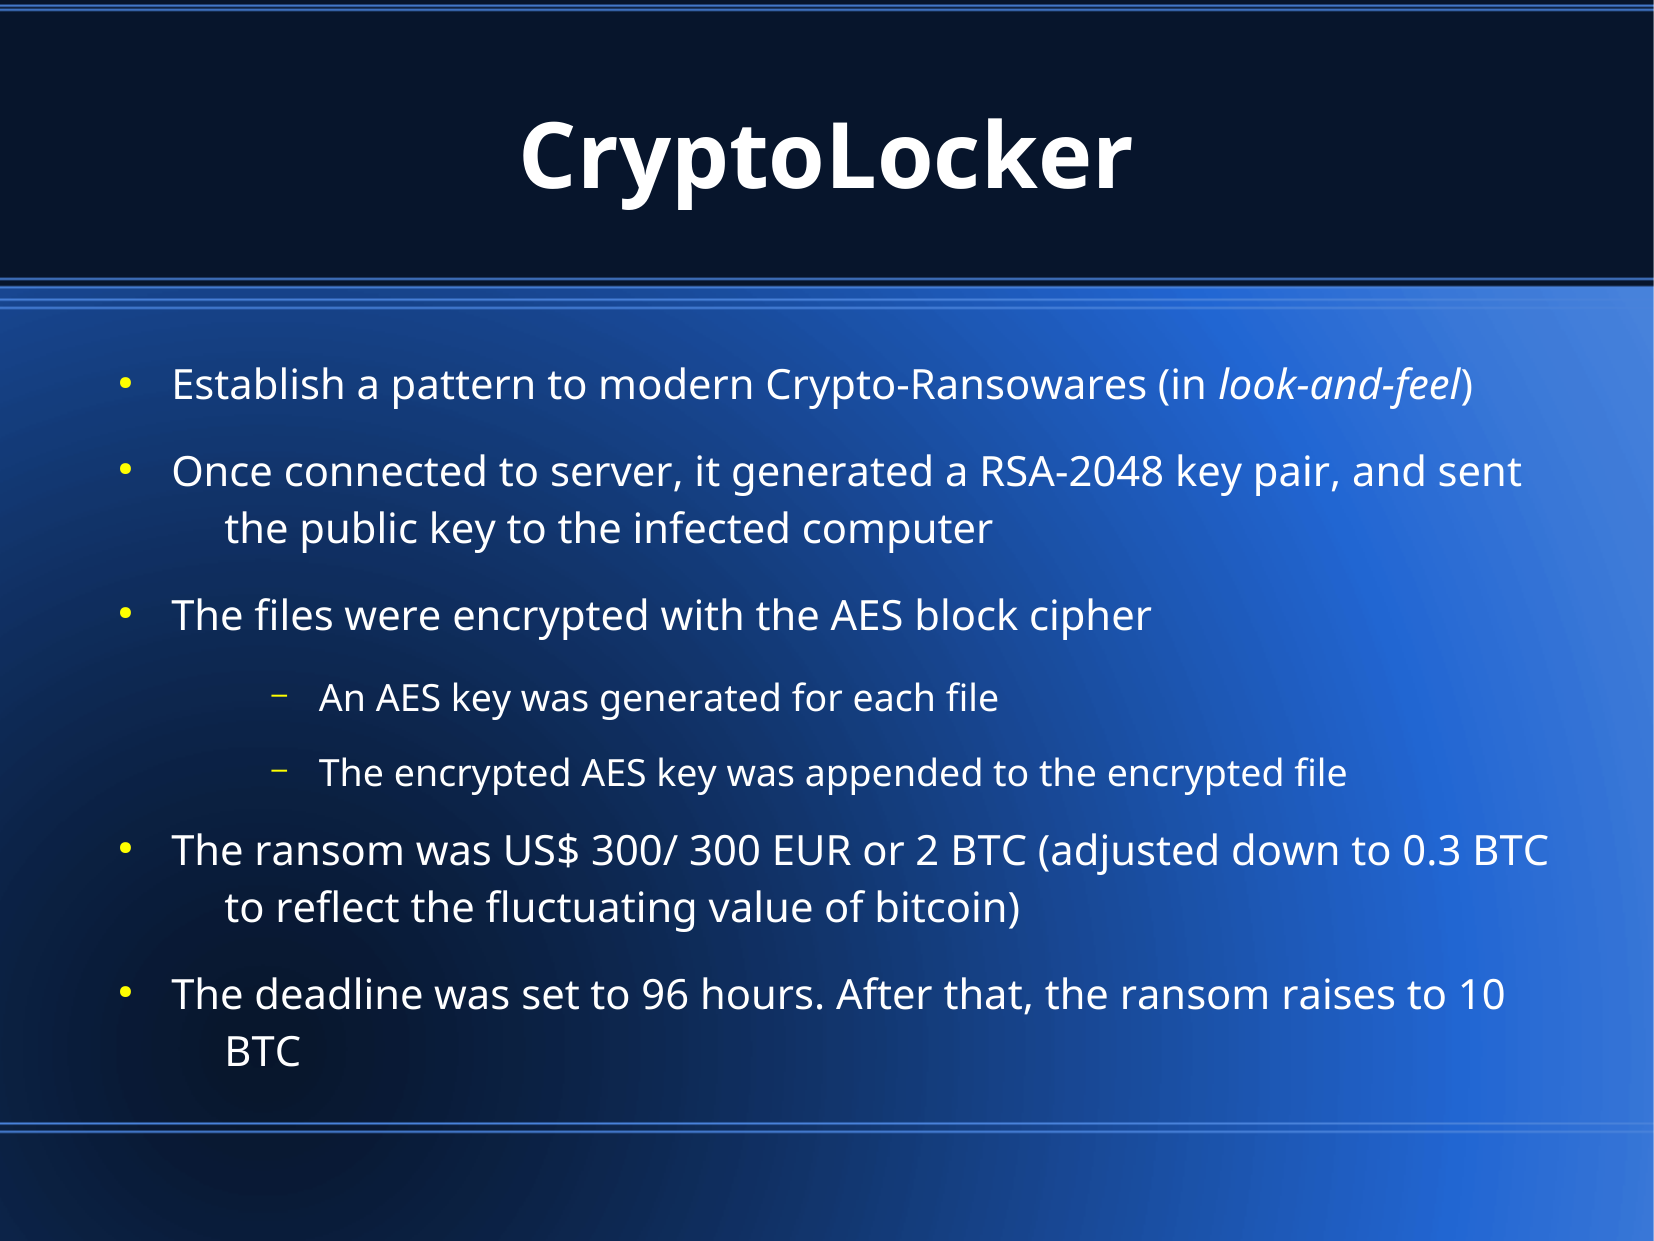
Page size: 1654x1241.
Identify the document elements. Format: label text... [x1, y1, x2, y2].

picture [0, 0, 1654, 1241]
title CryptoLocker [82, 49, 1571, 257]
list Establish a pattern to modern Crypto-Ransowares (in look-and-feel) Once connected to server, it generated a RSA-2048 key pair, and sent the public key to the infected computer The files were encrypted with the AES block cipher An AES key was generated for each file The encrypted AES key was appended to the encrypted file The ransom was US$ 300/ 300 EUR or 2 BTC (adjusted down to 0.3 BTC to reflect the fluctuating value of bitcoin) The deadline was set to 96 hours. After that, the ransom raises to 10 BTC [82, 355, 1571, 1075]
